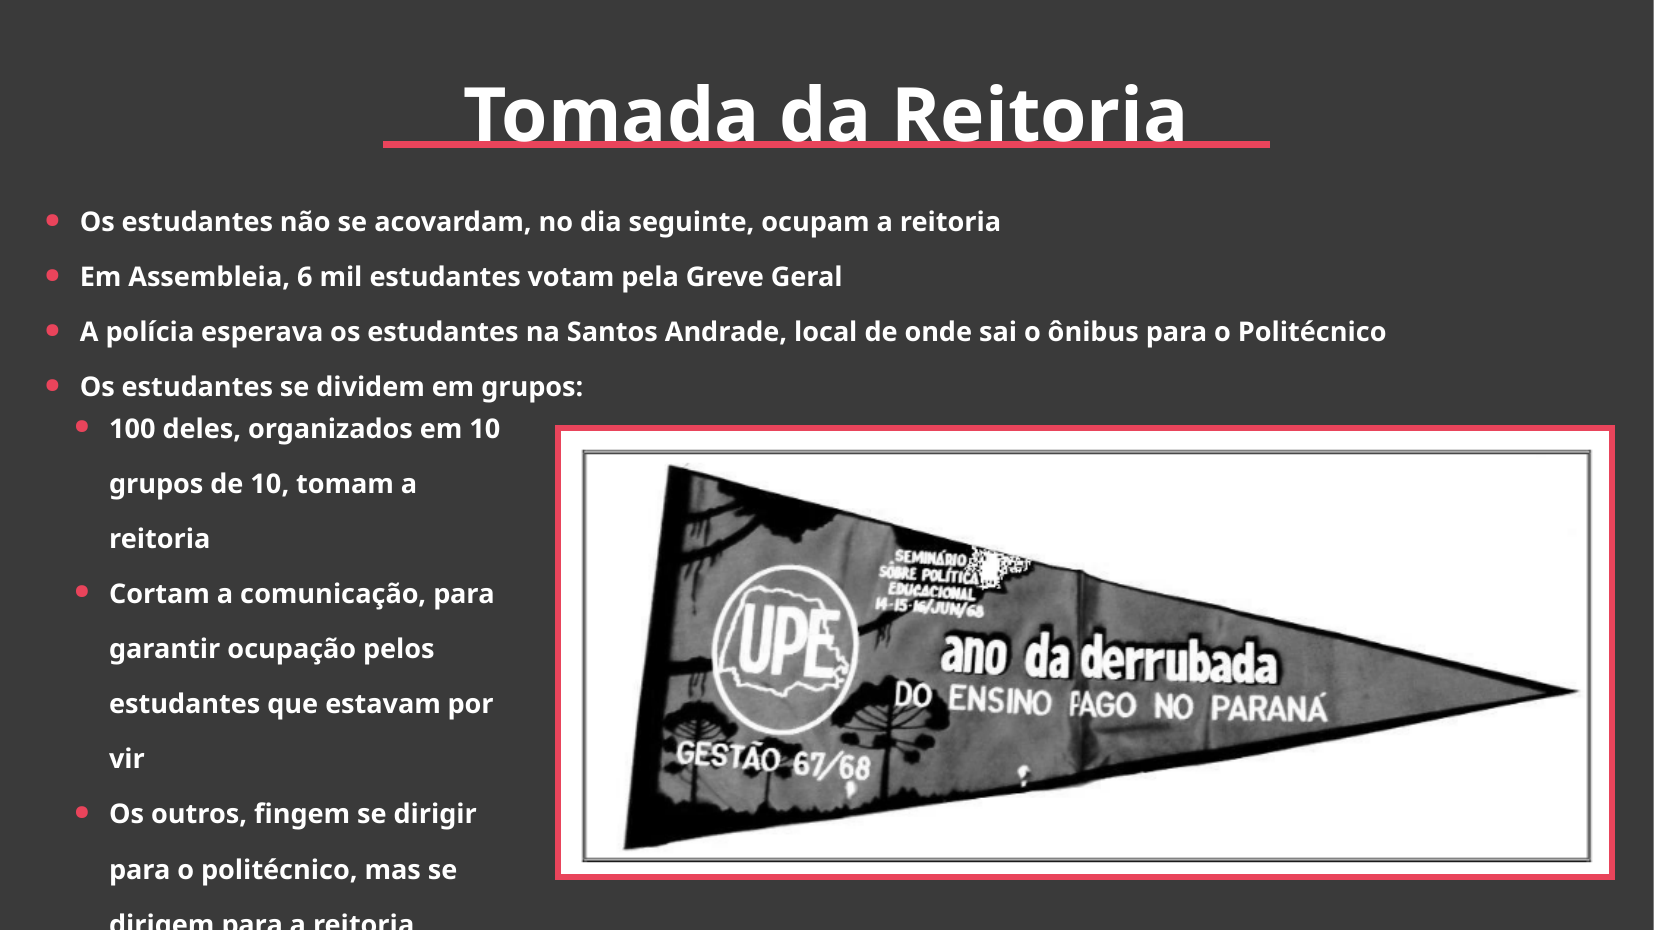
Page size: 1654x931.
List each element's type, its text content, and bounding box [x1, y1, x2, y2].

text_box Os estudantes não se acovardam, no dia seguinte, ocupam a reitoria Em Assembleia, 6 mil estudantes votam pela Greve Geral A polícia esperava os estudantes na Santos Andrade, local de onde sai o ônibus para o Politécnico Os estudantes se dividem em grupos: [29, 177, 1625, 411]
text_box 100 deles, organizados em 10 grupos de 10, tomam a reitoria Cortam a comunicação, para garantir ocupação pelos estudantes que estavam por vir Os outros, fingem se dirigir para o politécnico, mas se dirigem para a reitoria [59, 383, 532, 909]
picture [561, 431, 1610, 875]
text_box Tomada da Reitoria [88, 58, 1565, 177]
